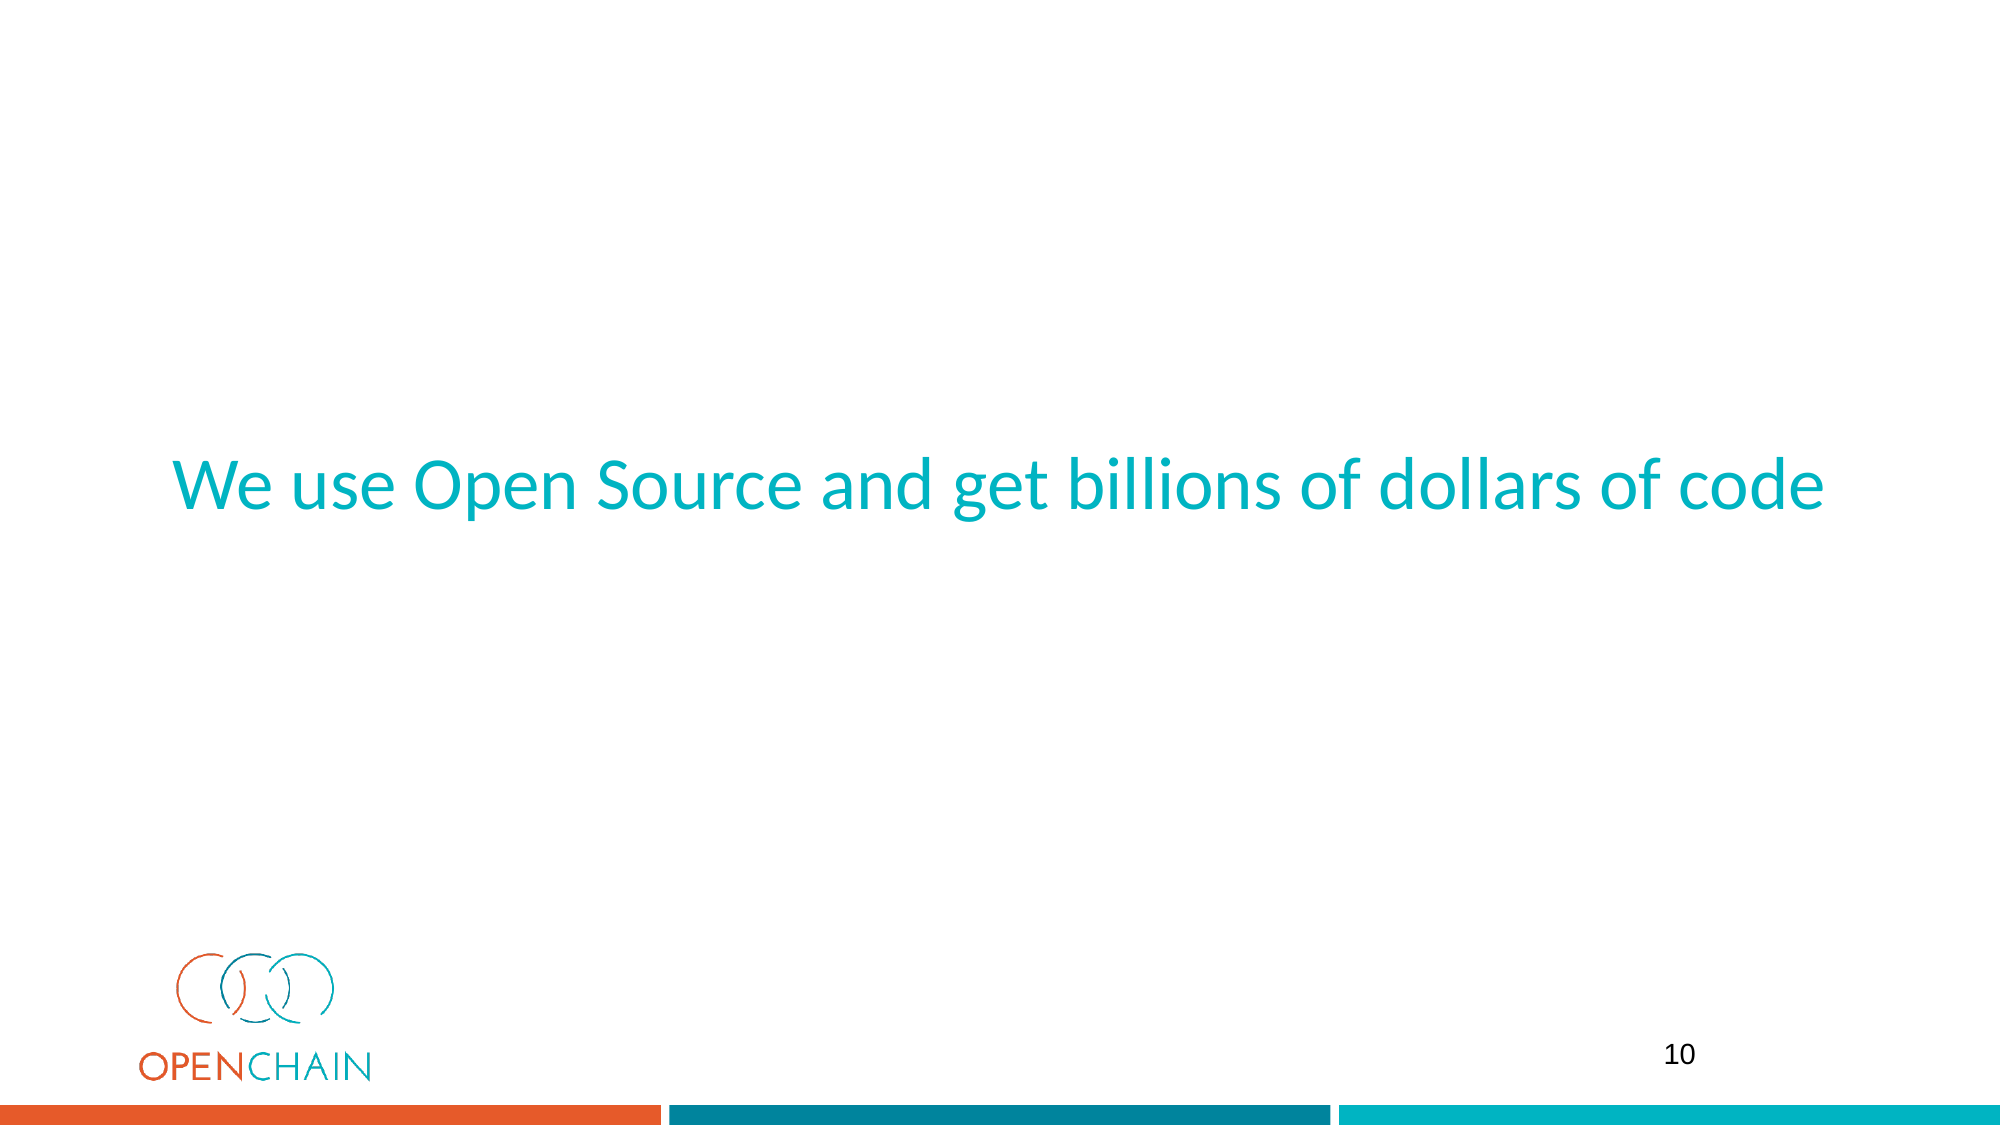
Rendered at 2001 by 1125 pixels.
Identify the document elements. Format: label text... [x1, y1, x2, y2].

picture [137, 951, 372, 1082]
slide_number <number> [1648, 1022, 1863, 1083]
title We use Open Source and get billions of dollars of code [137, 376, 1863, 594]
